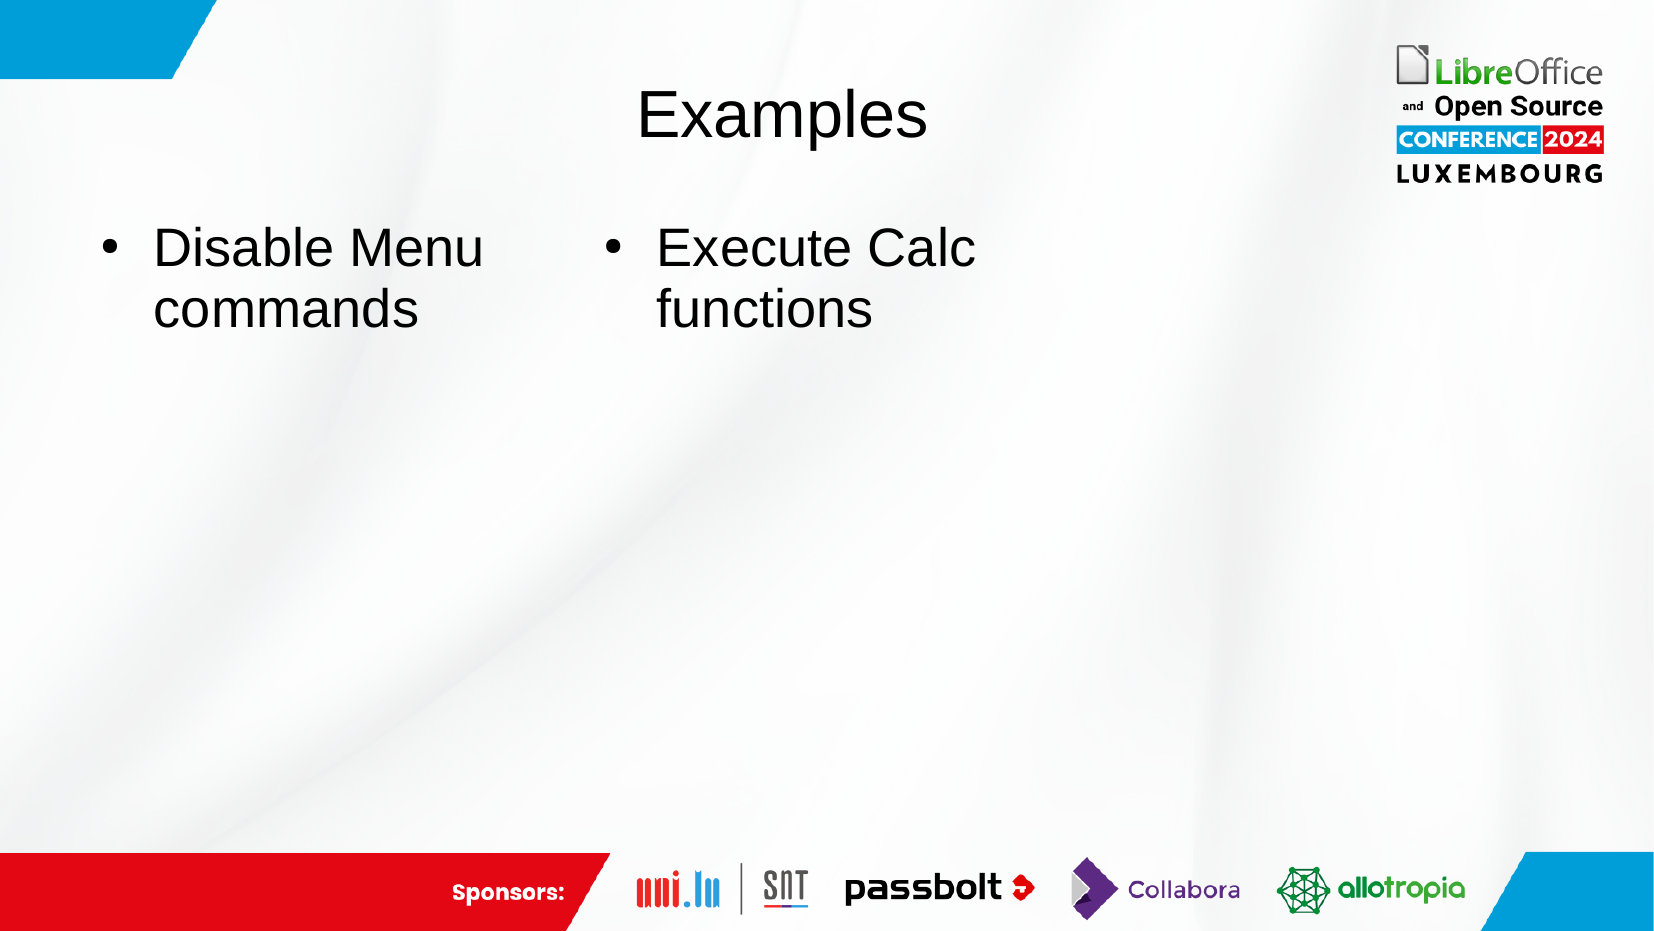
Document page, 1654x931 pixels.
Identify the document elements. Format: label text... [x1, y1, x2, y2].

title Examples [206, 37, 1359, 193]
picture [0, 0, 1654, 931]
list Execute Calc functions [585, 217, 1065, 475]
list Disable Menu commands [82, 217, 562, 475]
